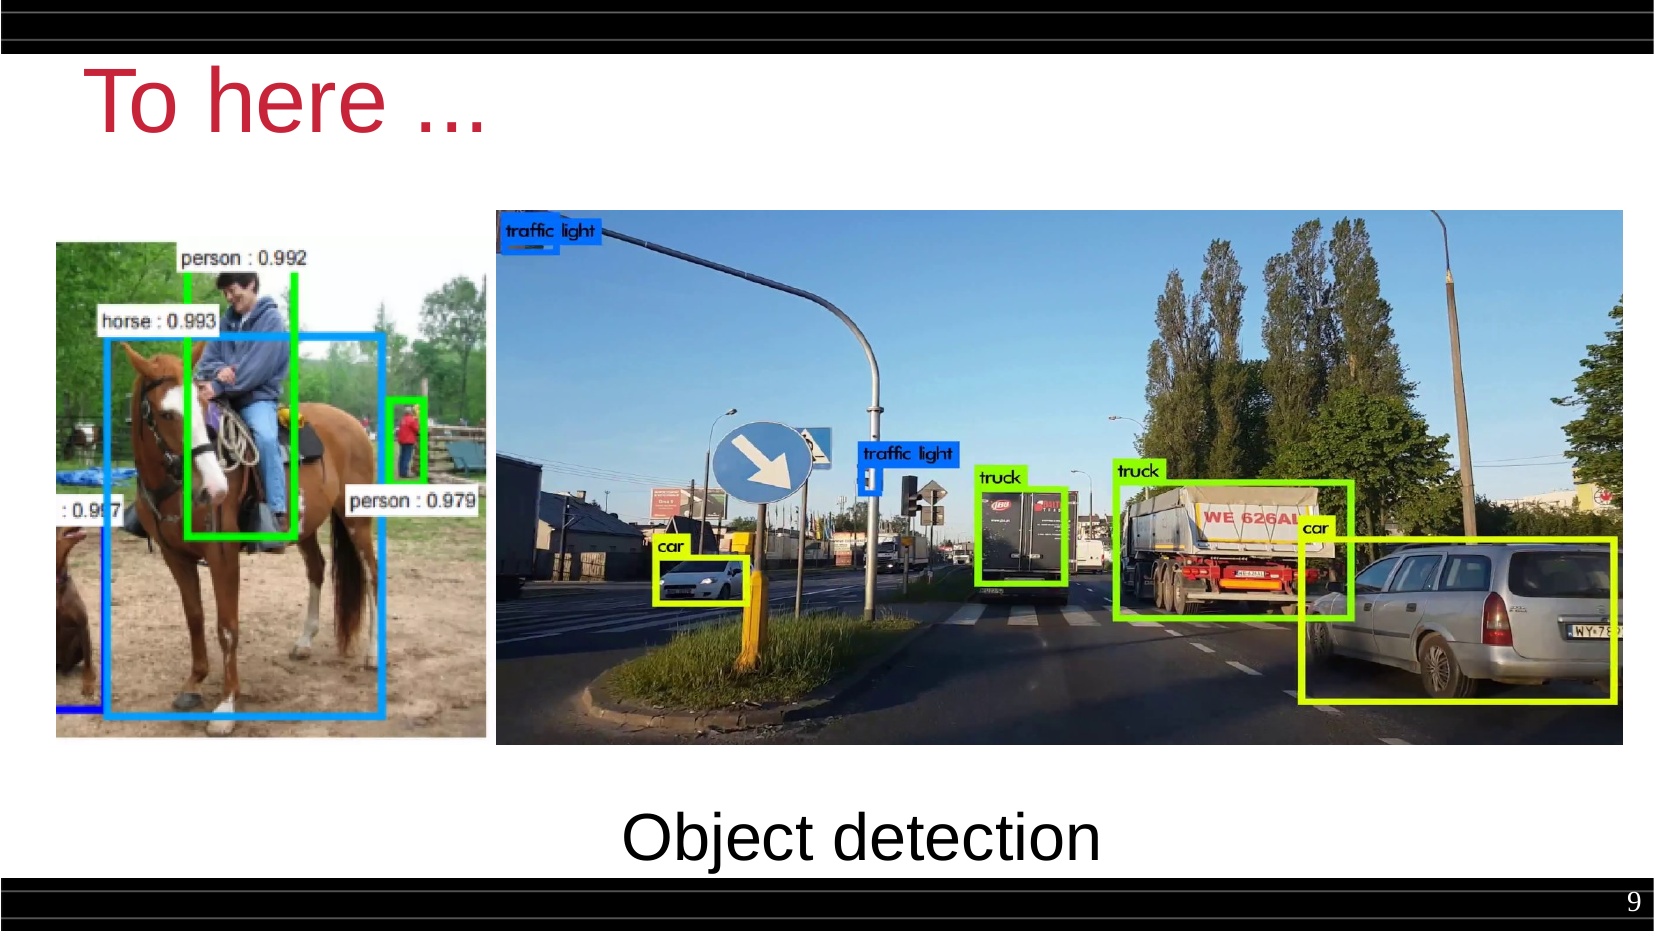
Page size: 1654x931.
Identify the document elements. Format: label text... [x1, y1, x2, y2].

picture [56, 210, 1623, 745]
title To here ... [82, 23, 1571, 179]
picture [1, 878, 1654, 931]
picture [1, 0, 1654, 54]
list Object detection [82, 745, 1571, 876]
